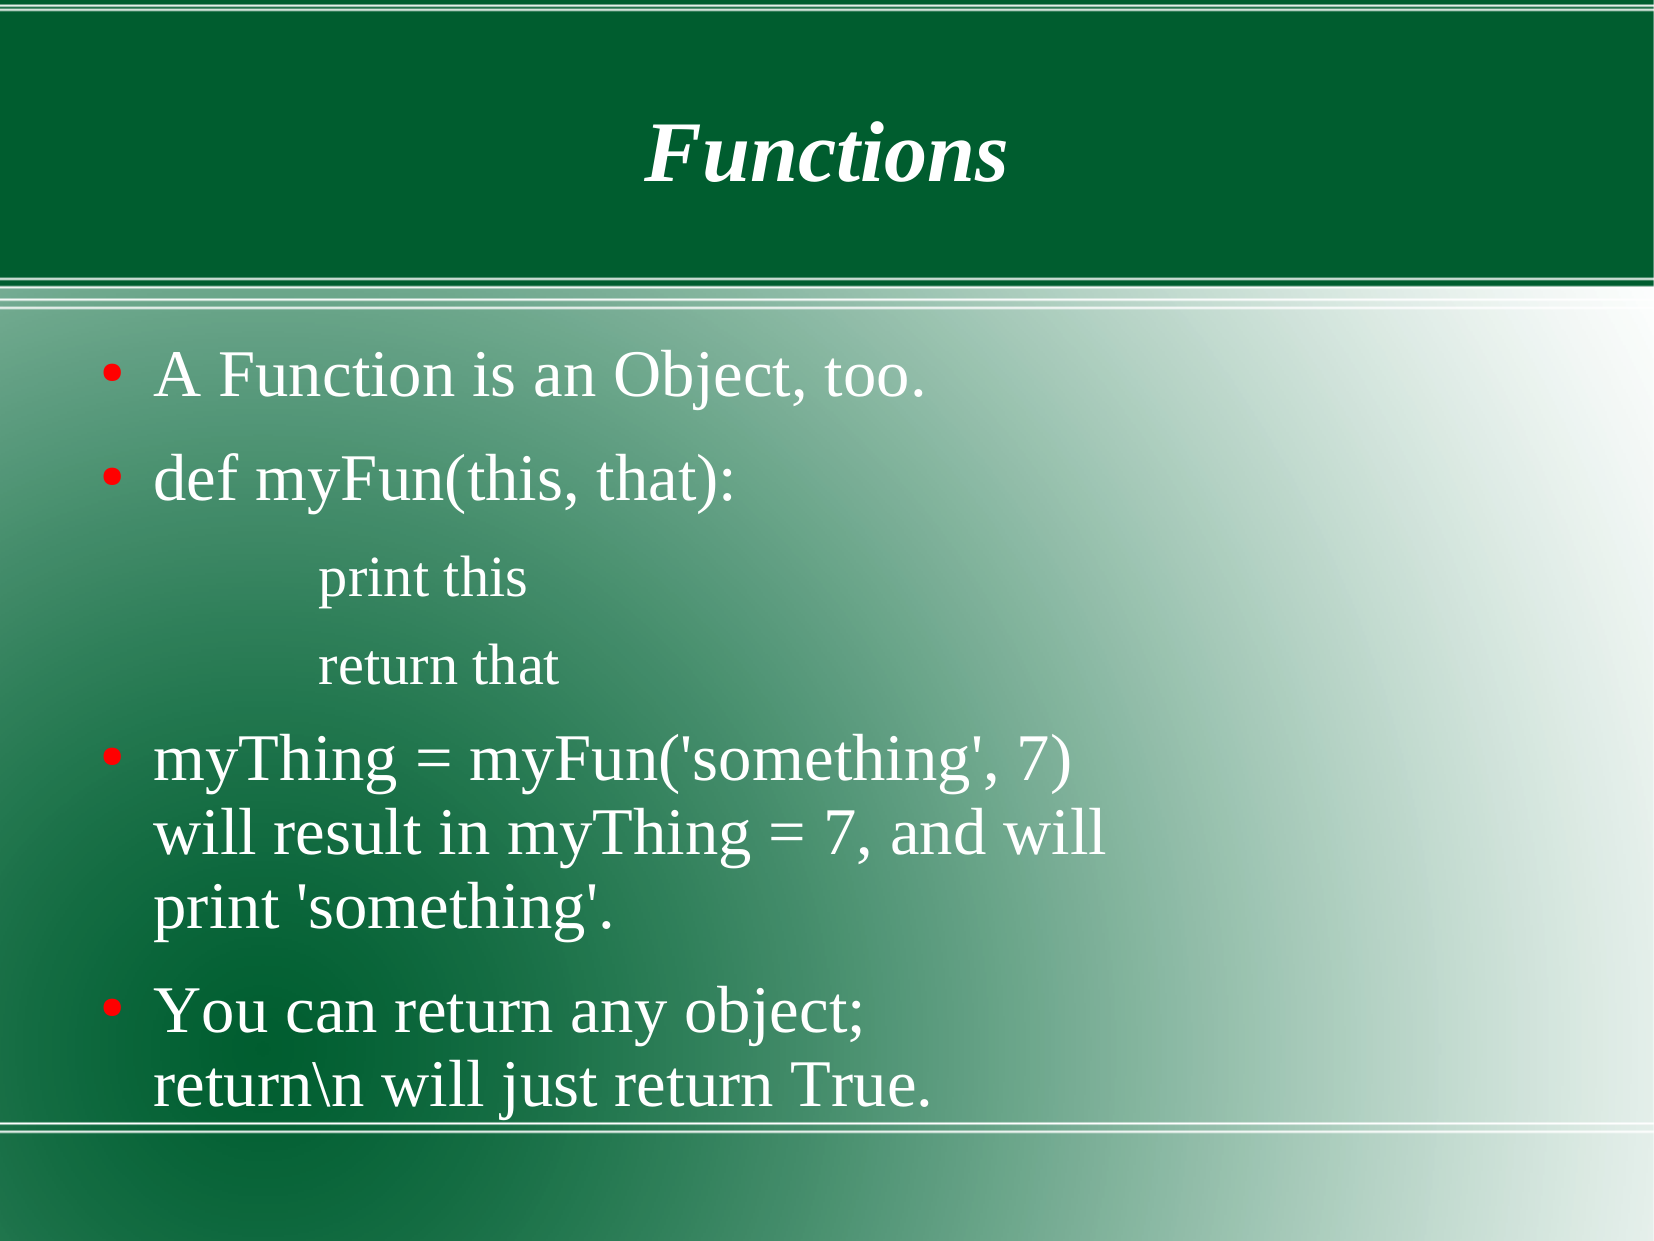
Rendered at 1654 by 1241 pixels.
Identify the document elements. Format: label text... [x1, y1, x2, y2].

title Functions [82, 49, 1571, 257]
list A Function is an Object, too. def myFun(this, that): print this return that myThing = myFun('something', 7) will result in myThing = 7, and will print 'something'. You can return any object; return\n will just return True. [82, 337, 1571, 1156]
picture [0, 0, 1654, 1241]
